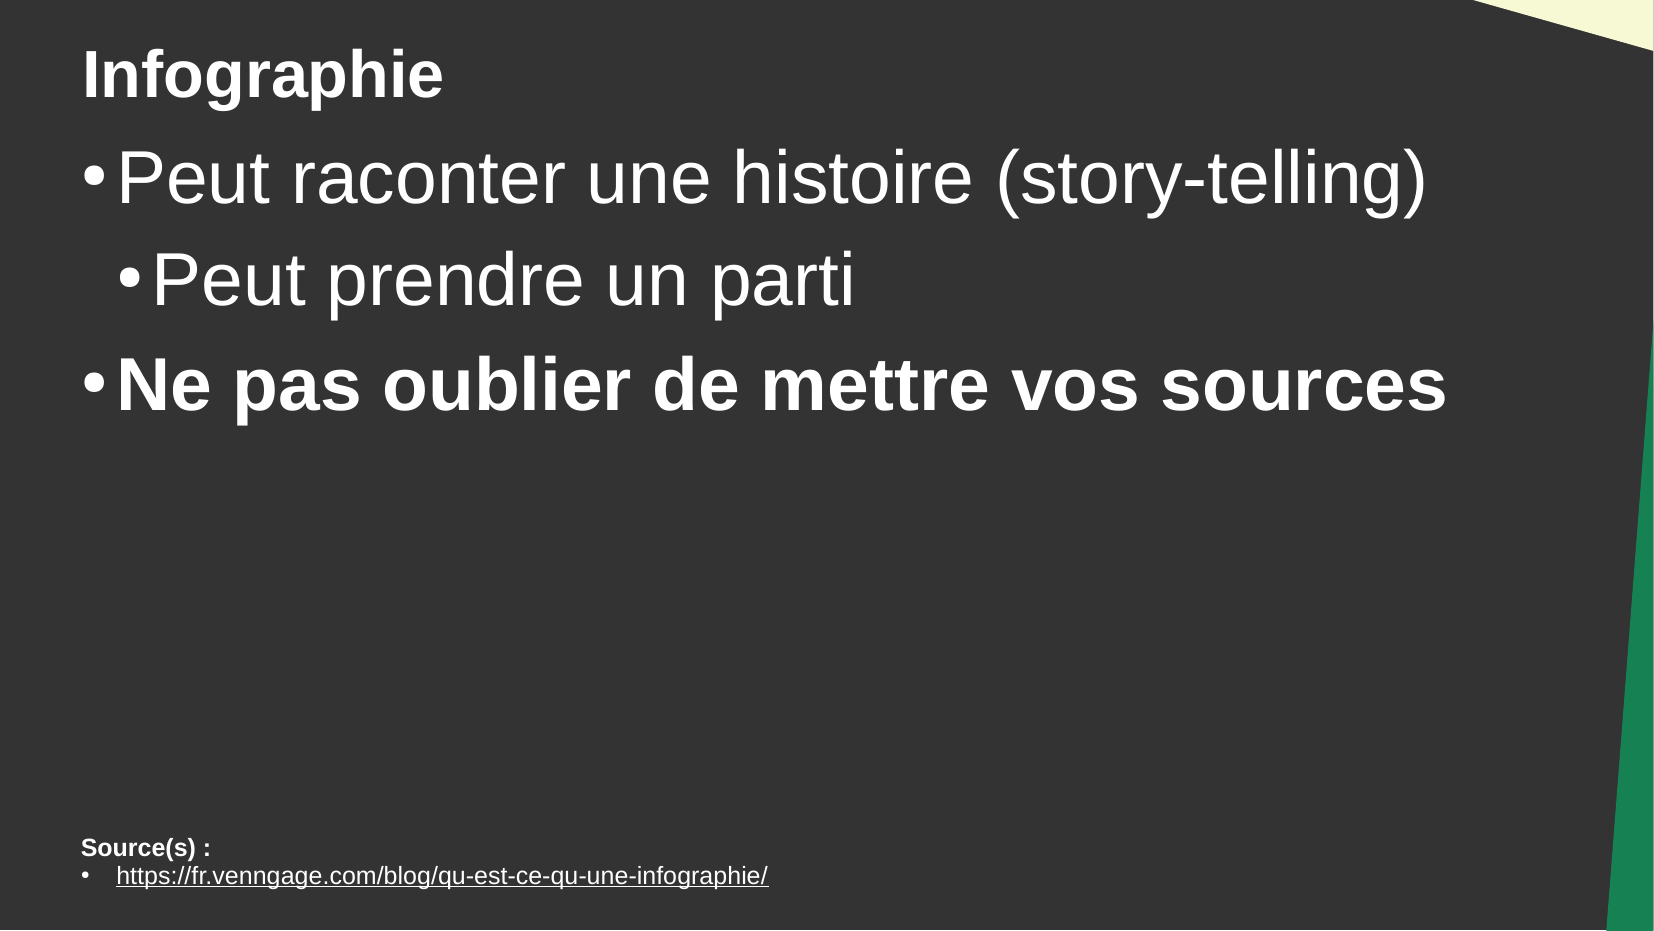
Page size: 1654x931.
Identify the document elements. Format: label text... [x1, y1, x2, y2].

list Peut raconter une histoire (story-telling) Peut prendre un parti Ne pas oublier de mettre vos sources [80, 135, 1560, 461]
text_box [1606, 313, 1654, 931]
text_box [1473, 0, 1654, 52]
text_box Source(s) : https://fr.venngage.com/blog/qu-est-ce-qu-une-infographie/ [66, 826, 1483, 926]
title Infographie [82, 37, 1571, 122]
